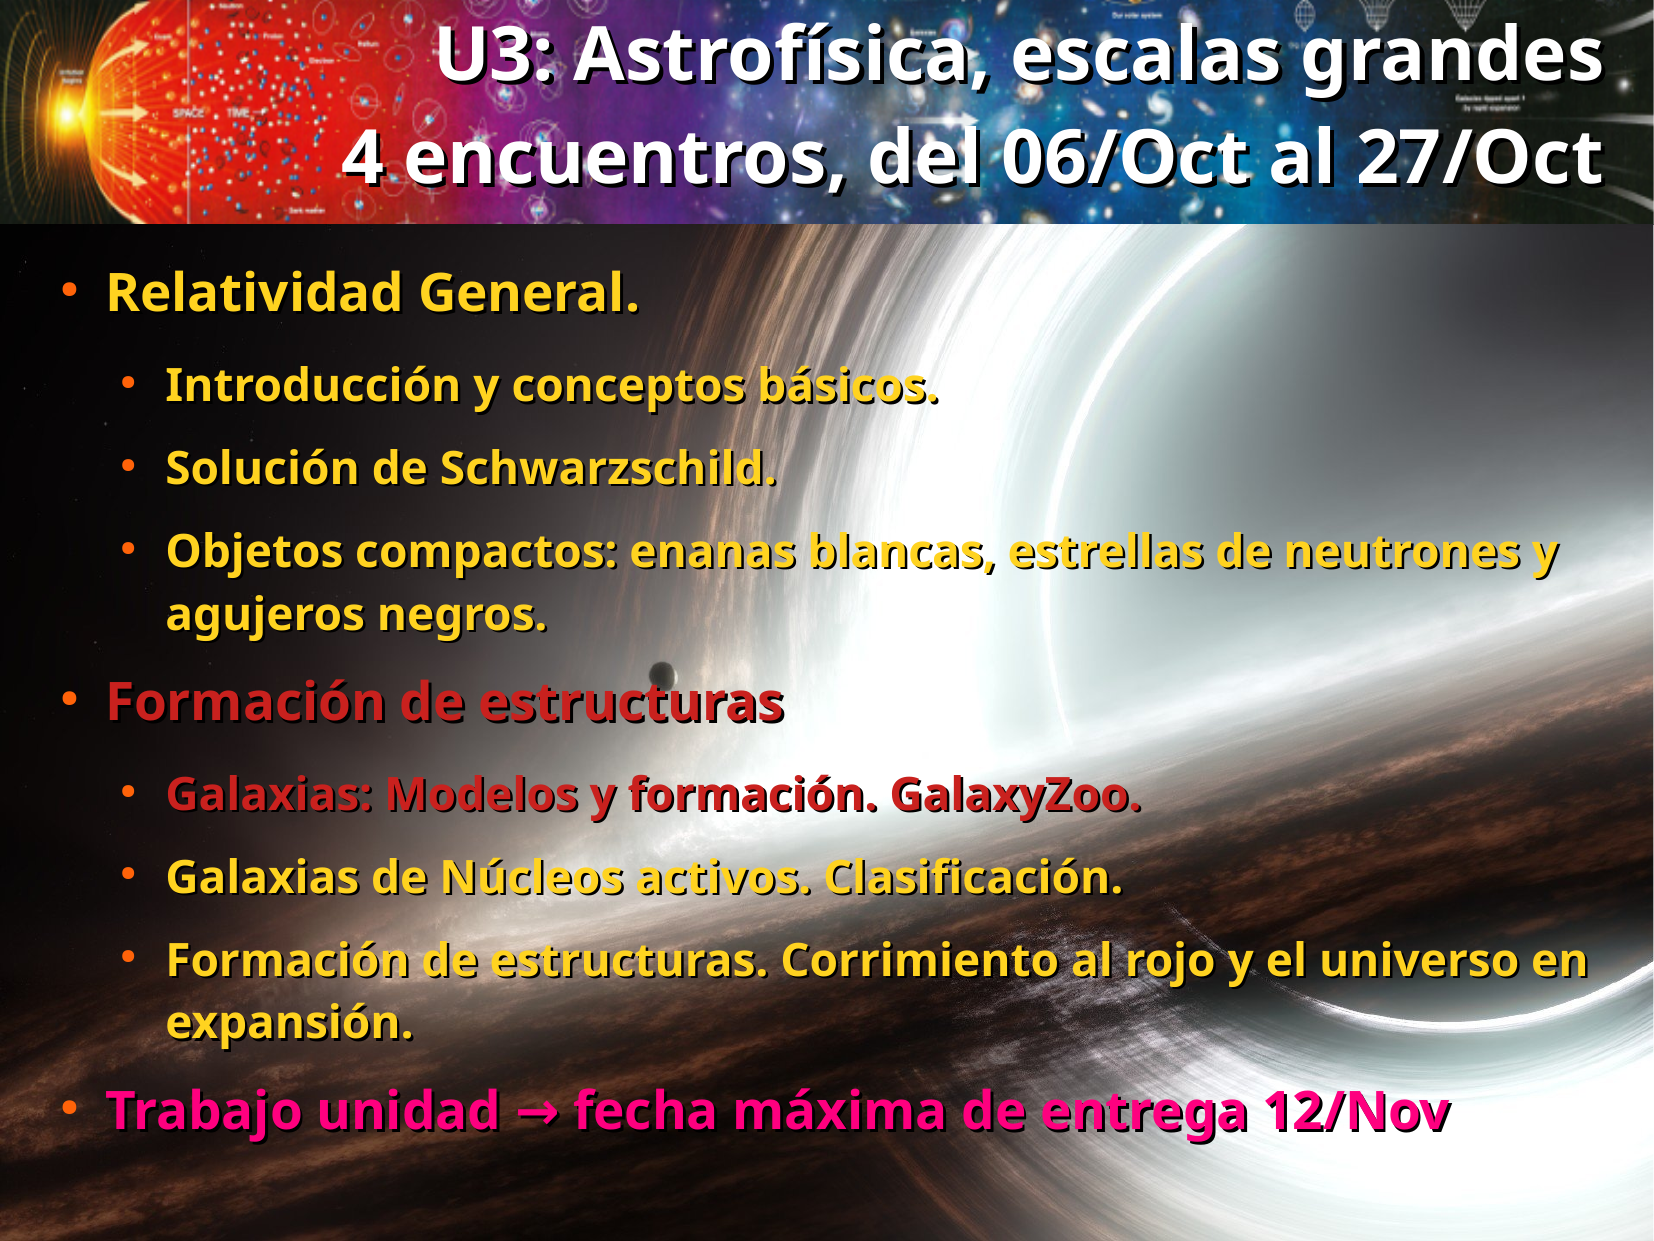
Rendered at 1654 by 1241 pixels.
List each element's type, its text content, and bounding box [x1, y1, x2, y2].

list Relatividad General. Introducción y conceptos básicos. Solución de Schwarzschild. Objetos compactos: enanas blancas, estrellas de neutrones y agujeros negros. Formación de estructuras Galaxias: Modelos y formación. GalaxyZoo. Galaxias de Núcleos activos. Clasificación. Formación de estructuras. Corrimiento al rojo y el universo en expansión. Trabajo unidad → fecha máxima de entrega 12/Nov [45, 255, 1606, 1156]
title U3: Astrofísica, escalas grandes 4 encuentros, del 06/Oct al 27/Oct [45, 11, 1606, 195]
picture [0, 0, 1654, 1241]
